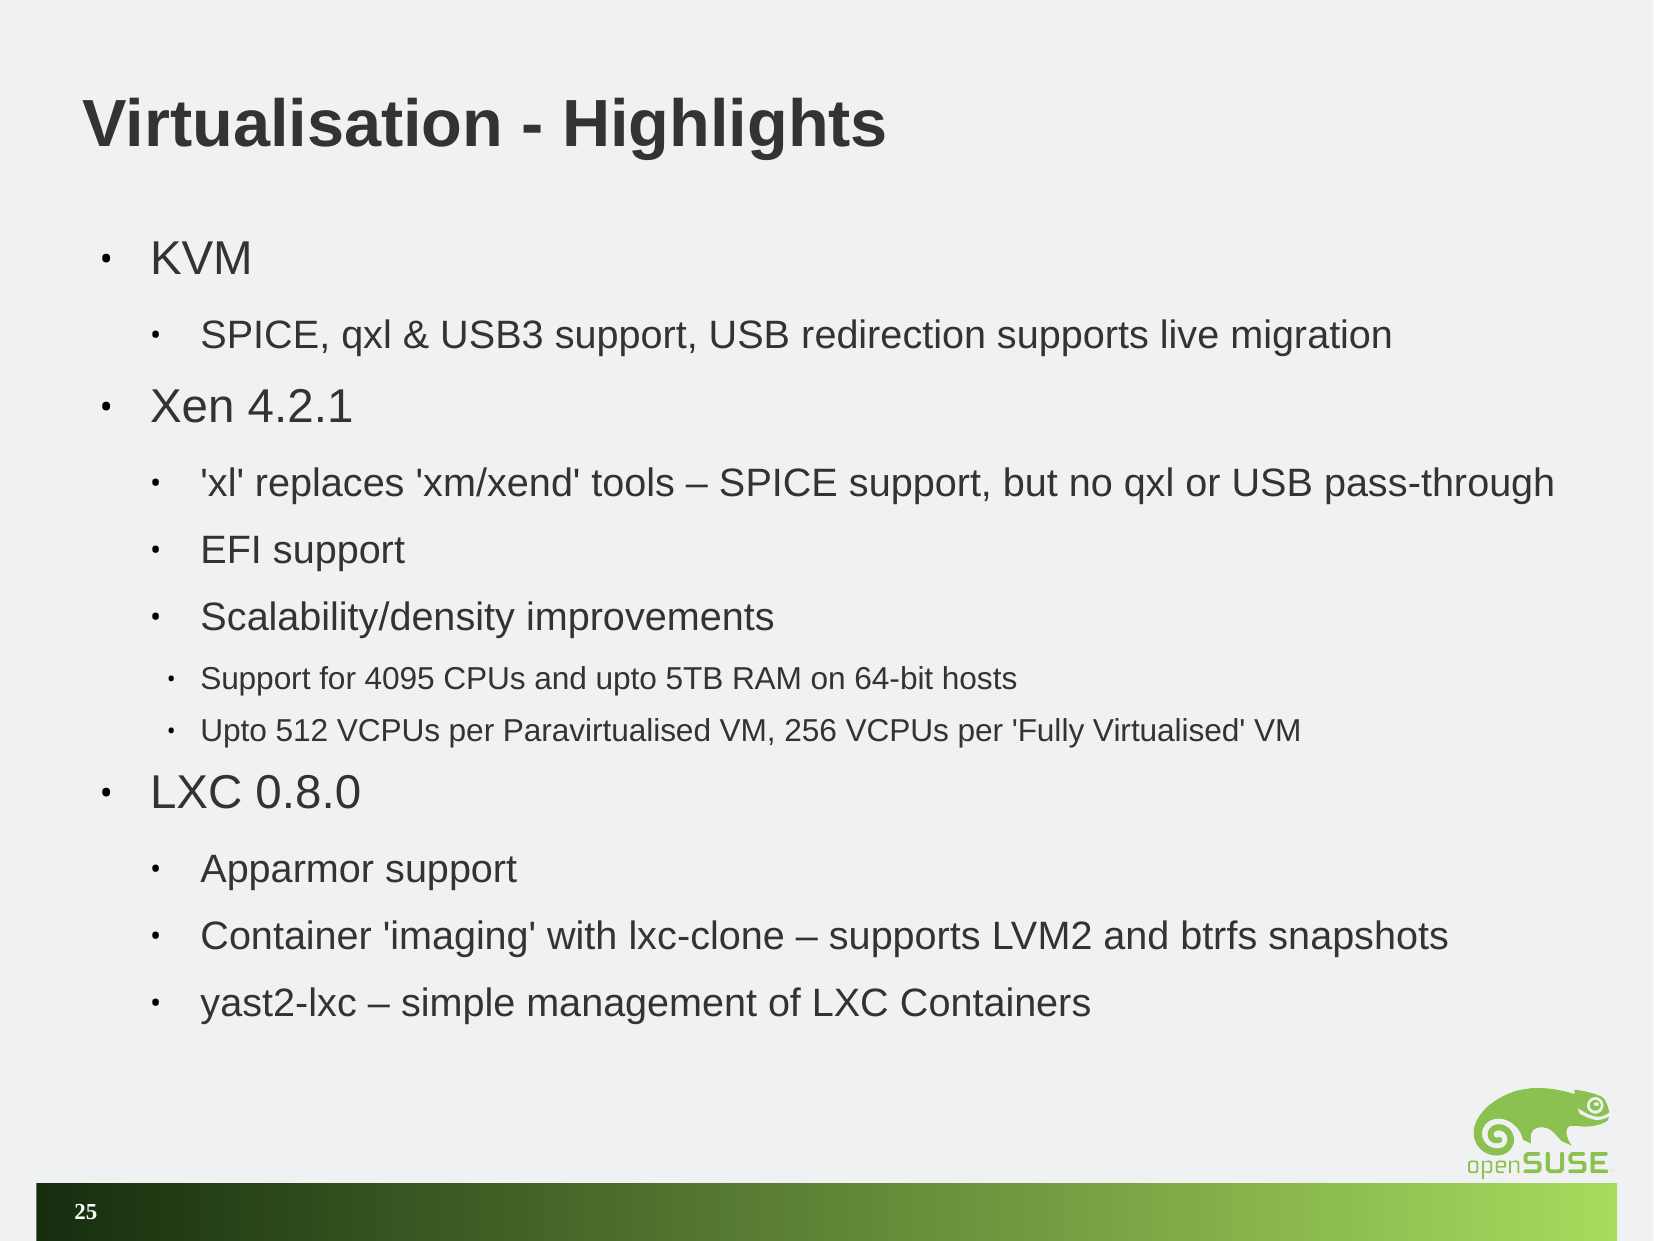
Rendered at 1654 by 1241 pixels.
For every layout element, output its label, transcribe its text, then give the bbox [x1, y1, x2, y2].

picture [0, 0, 1654, 1241]
title Virtualisation - Highlights [82, 49, 1571, 198]
list KVM SPICE, qxl & USB3 support, USB redirection supports live migration Xen 4.2.1 'xl' replaces 'xm/xend' tools – SPICE support, but no qxl or USB pass-through EFI support Scalability/density improvements Support for 4095 CPUs and upto 5TB RAM on 64-bit hosts Upto 512 VCPUs per Paravirtualised VM, 256 VCPUs per 'Fully Virtualised' VM LXC 0.8.0 Apparmor support Container 'imaging' with lxc-clone – supports LVM2 and btrfs snapshots yast2-lxc – simple management of LXC Containers [82, 231, 1571, 1069]
